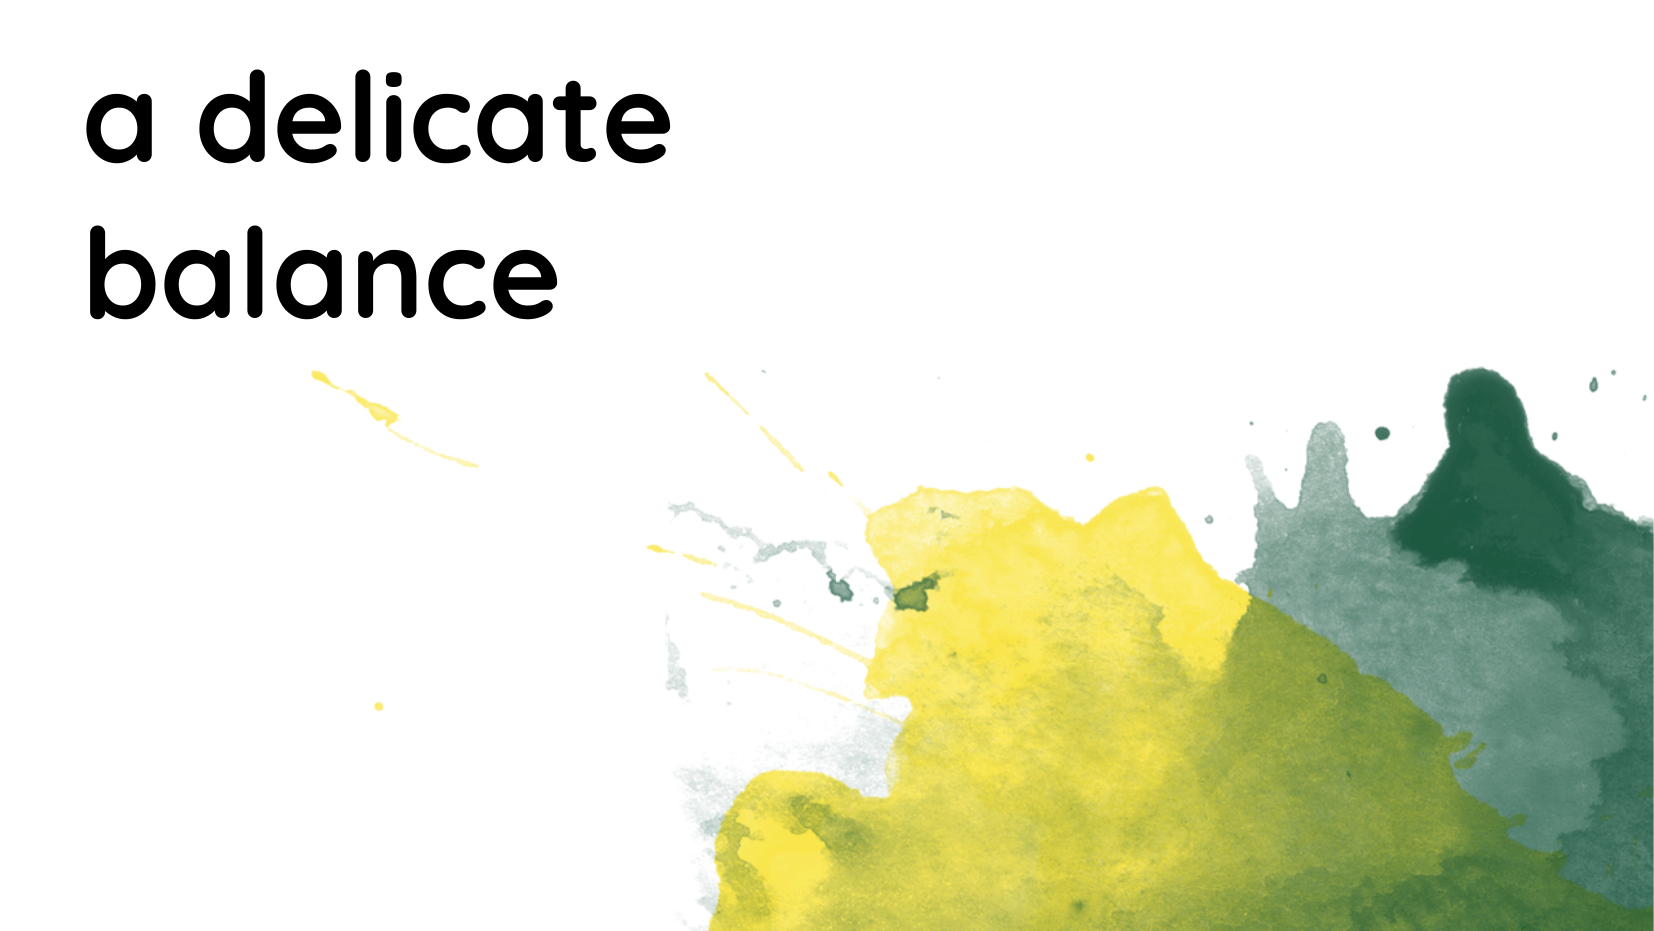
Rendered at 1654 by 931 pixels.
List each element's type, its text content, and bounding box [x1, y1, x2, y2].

picture [0, 0, 1654, 931]
title a delicate balance [82, 37, 1571, 603]
